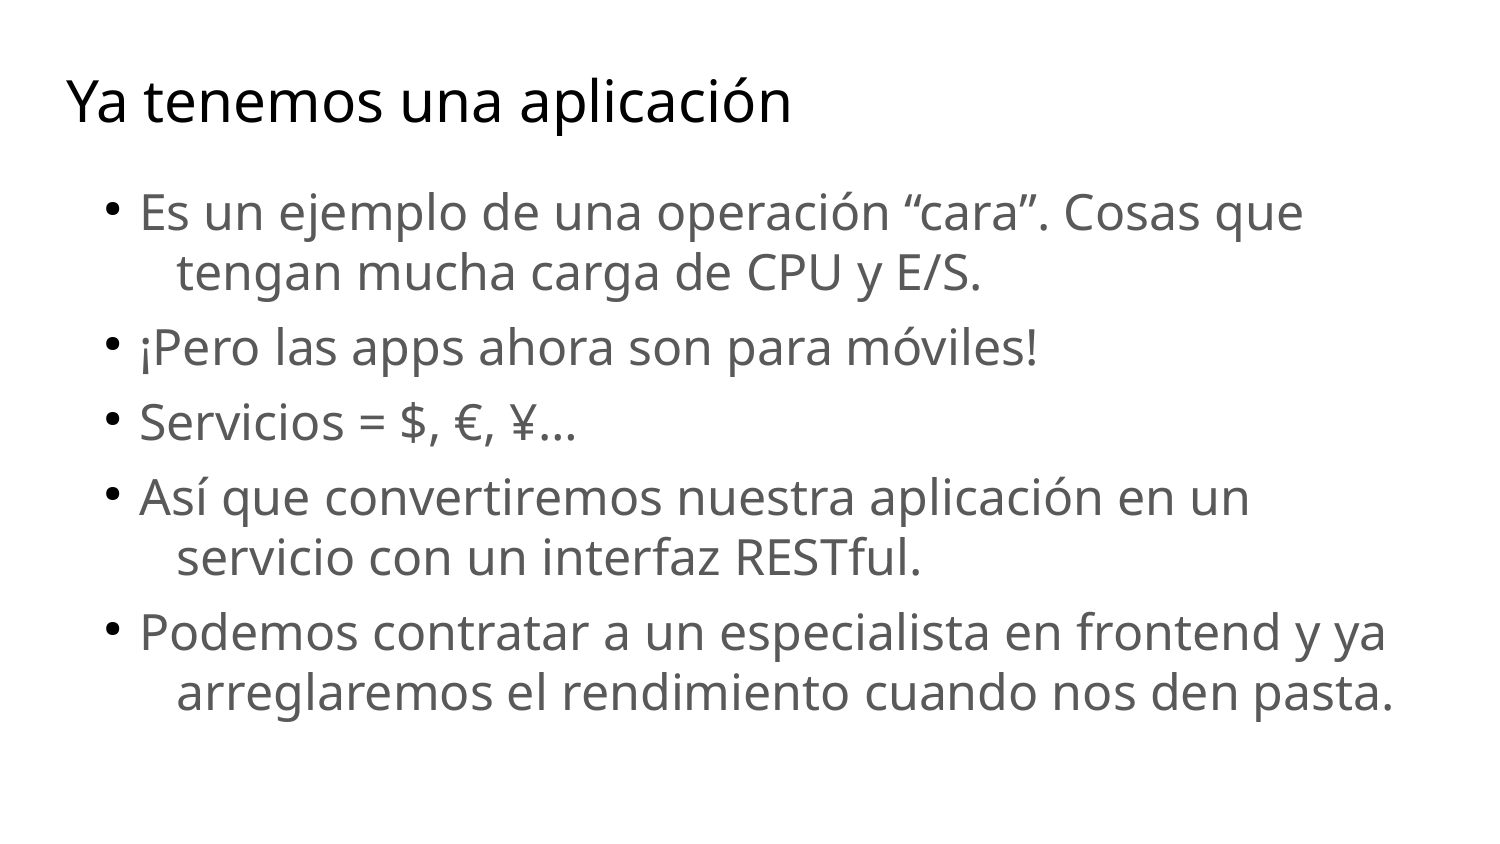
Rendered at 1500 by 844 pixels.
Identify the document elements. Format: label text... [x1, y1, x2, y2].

title Ya tenemos una aplicación [51, 49, 1449, 144]
list Es un ejemplo de una operación “cara”. Cosas que tengan mucha carga de CPU y E/S. ¡Pero las apps ahora son para móviles! Servicios = $, €, ¥… Así que convertiremos nuestra aplicación en un servicio con un interfaz RESTful. Podemos contratar a un especialista en frontend y ya arreglaremos el rendimiento cuando nos den pasta. [51, 165, 1449, 726]
